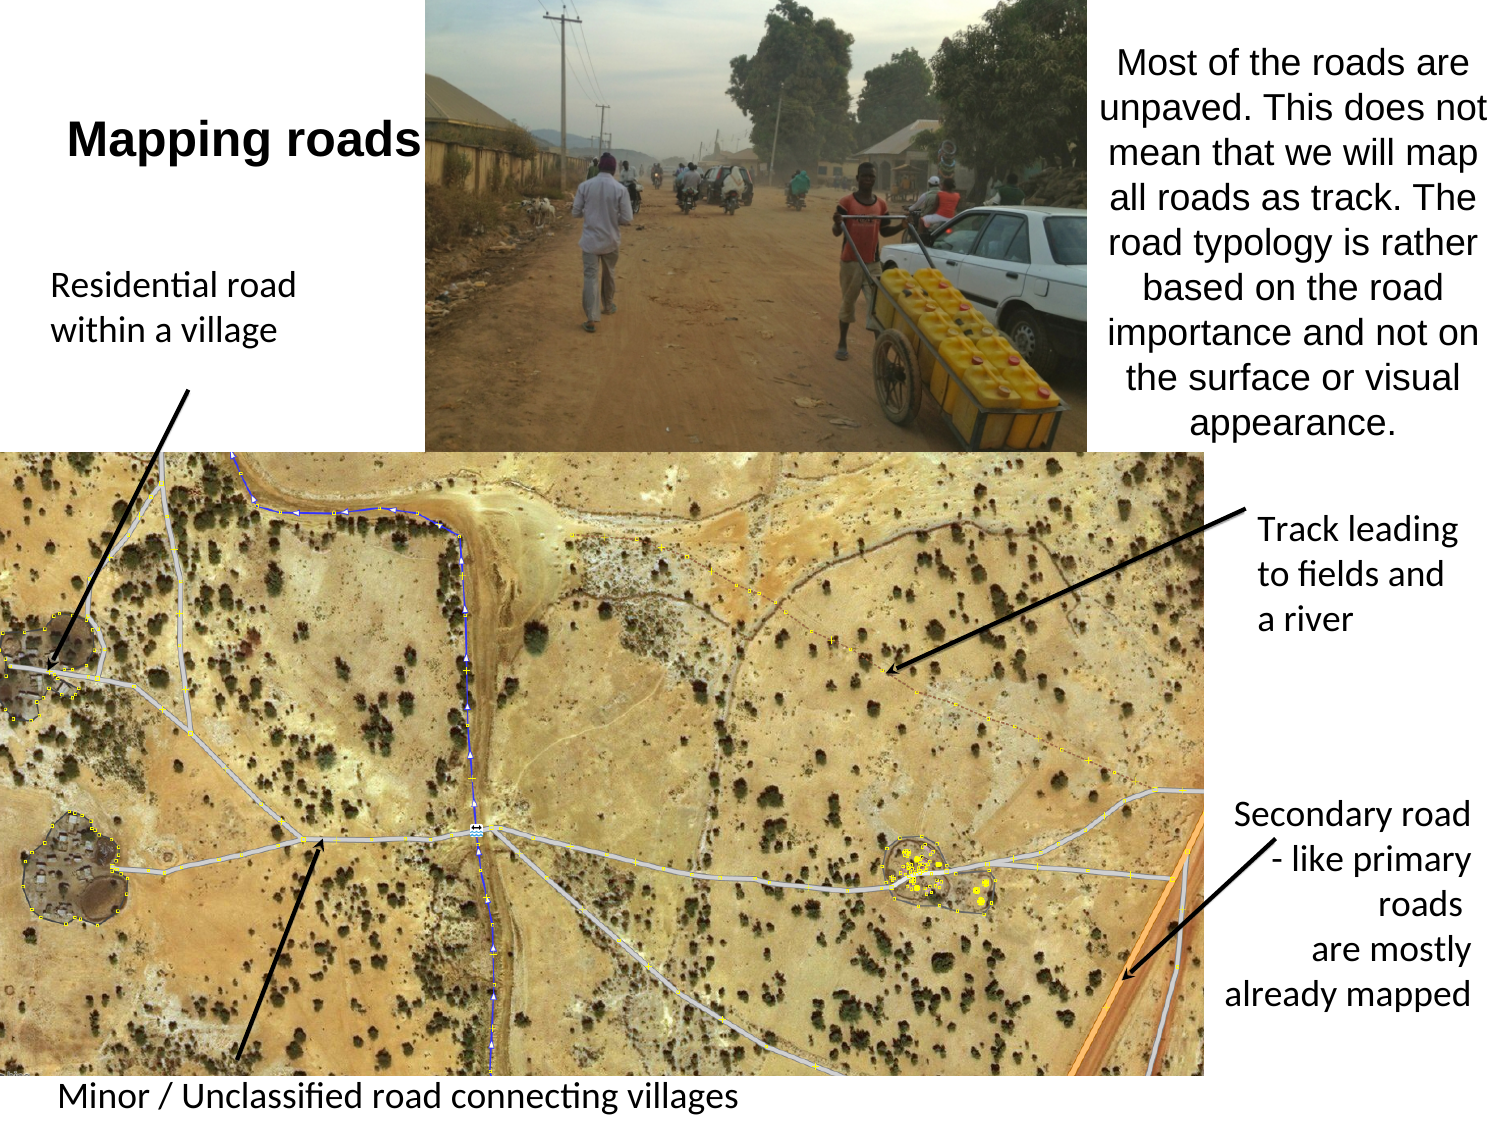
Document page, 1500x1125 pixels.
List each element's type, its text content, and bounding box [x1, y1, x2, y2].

text_box Minor / Unclassified road connecting villages [42, 1063, 1087, 1125]
text_box Mapping roads [51, 99, 425, 175]
text_box Residential road within a village [35, 252, 322, 420]
text_box Most of the roads are unpaved. This does not mean that we will map all roads as track. The road typology is rather based on the road importance and not on the surface or visual appearance. [1086, 37, 1500, 449]
picture [0, 0, 1204, 1076]
text_box Track leading to fields and a river [1242, 496, 1477, 662]
text_box Secondary road - like primary roads are mostly already mapped [1203, 781, 1487, 867]
